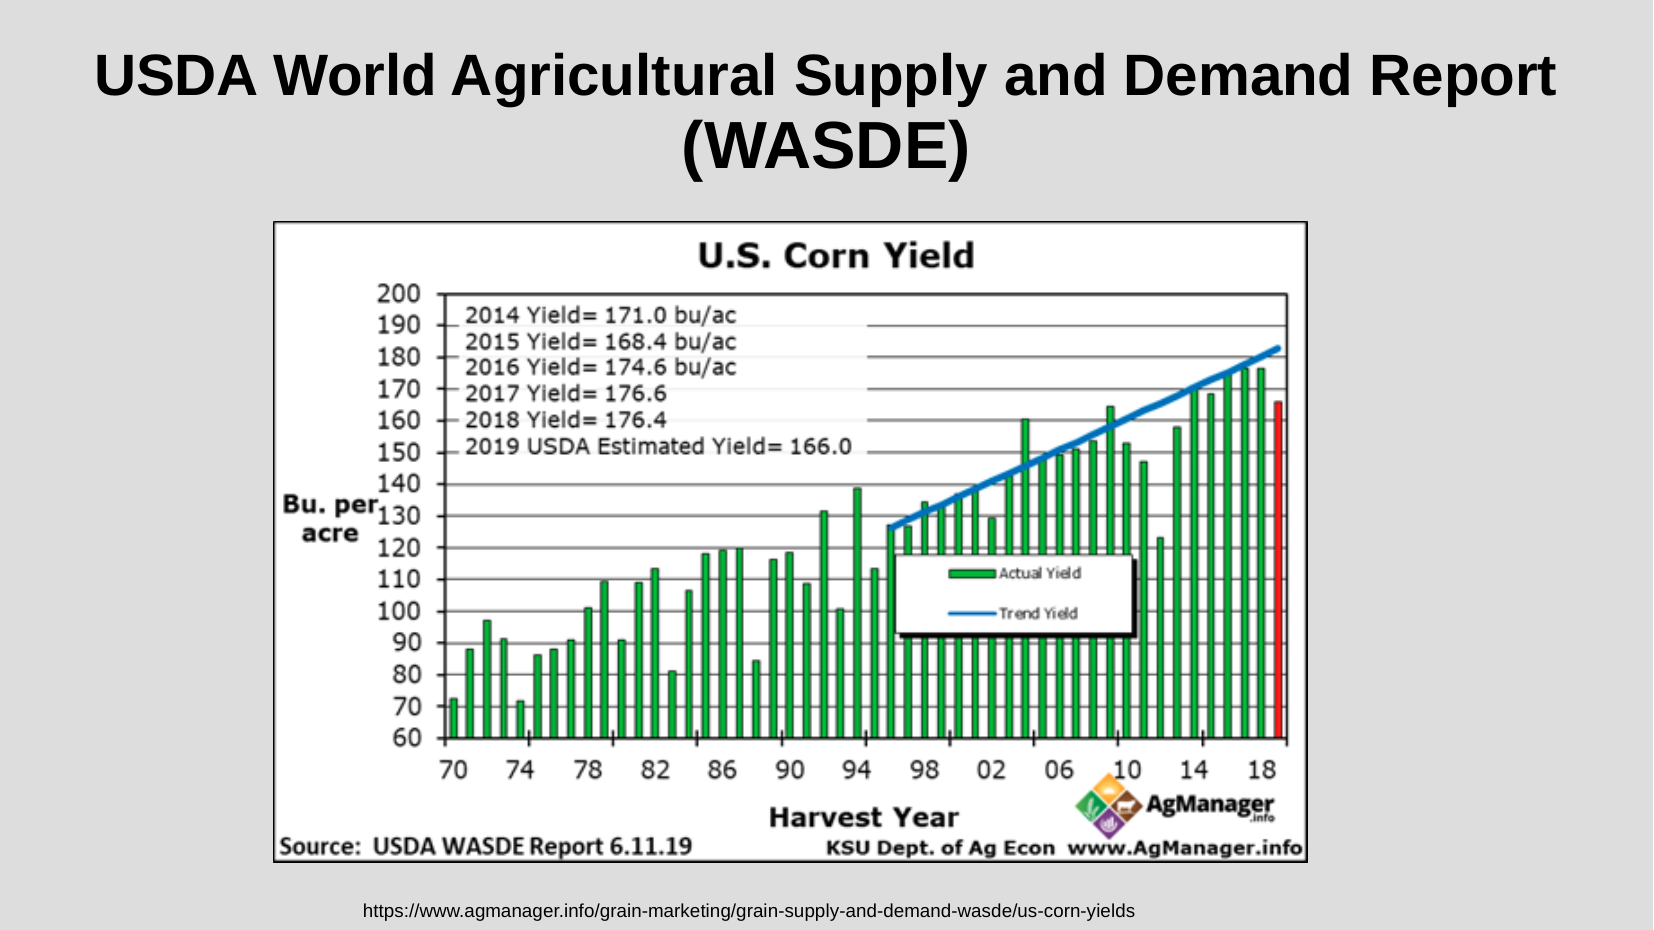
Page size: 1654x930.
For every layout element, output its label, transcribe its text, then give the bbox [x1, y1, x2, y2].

title USDA World Agricultural Supply and Demand Report (WASDE) [82, 35, 1571, 191]
picture [273, 221, 1308, 864]
text_box https://www.agmanager.info/grain-marketing/grain-supply-and-demand-wasde/us-corn-yields [348, 893, 1233, 930]
